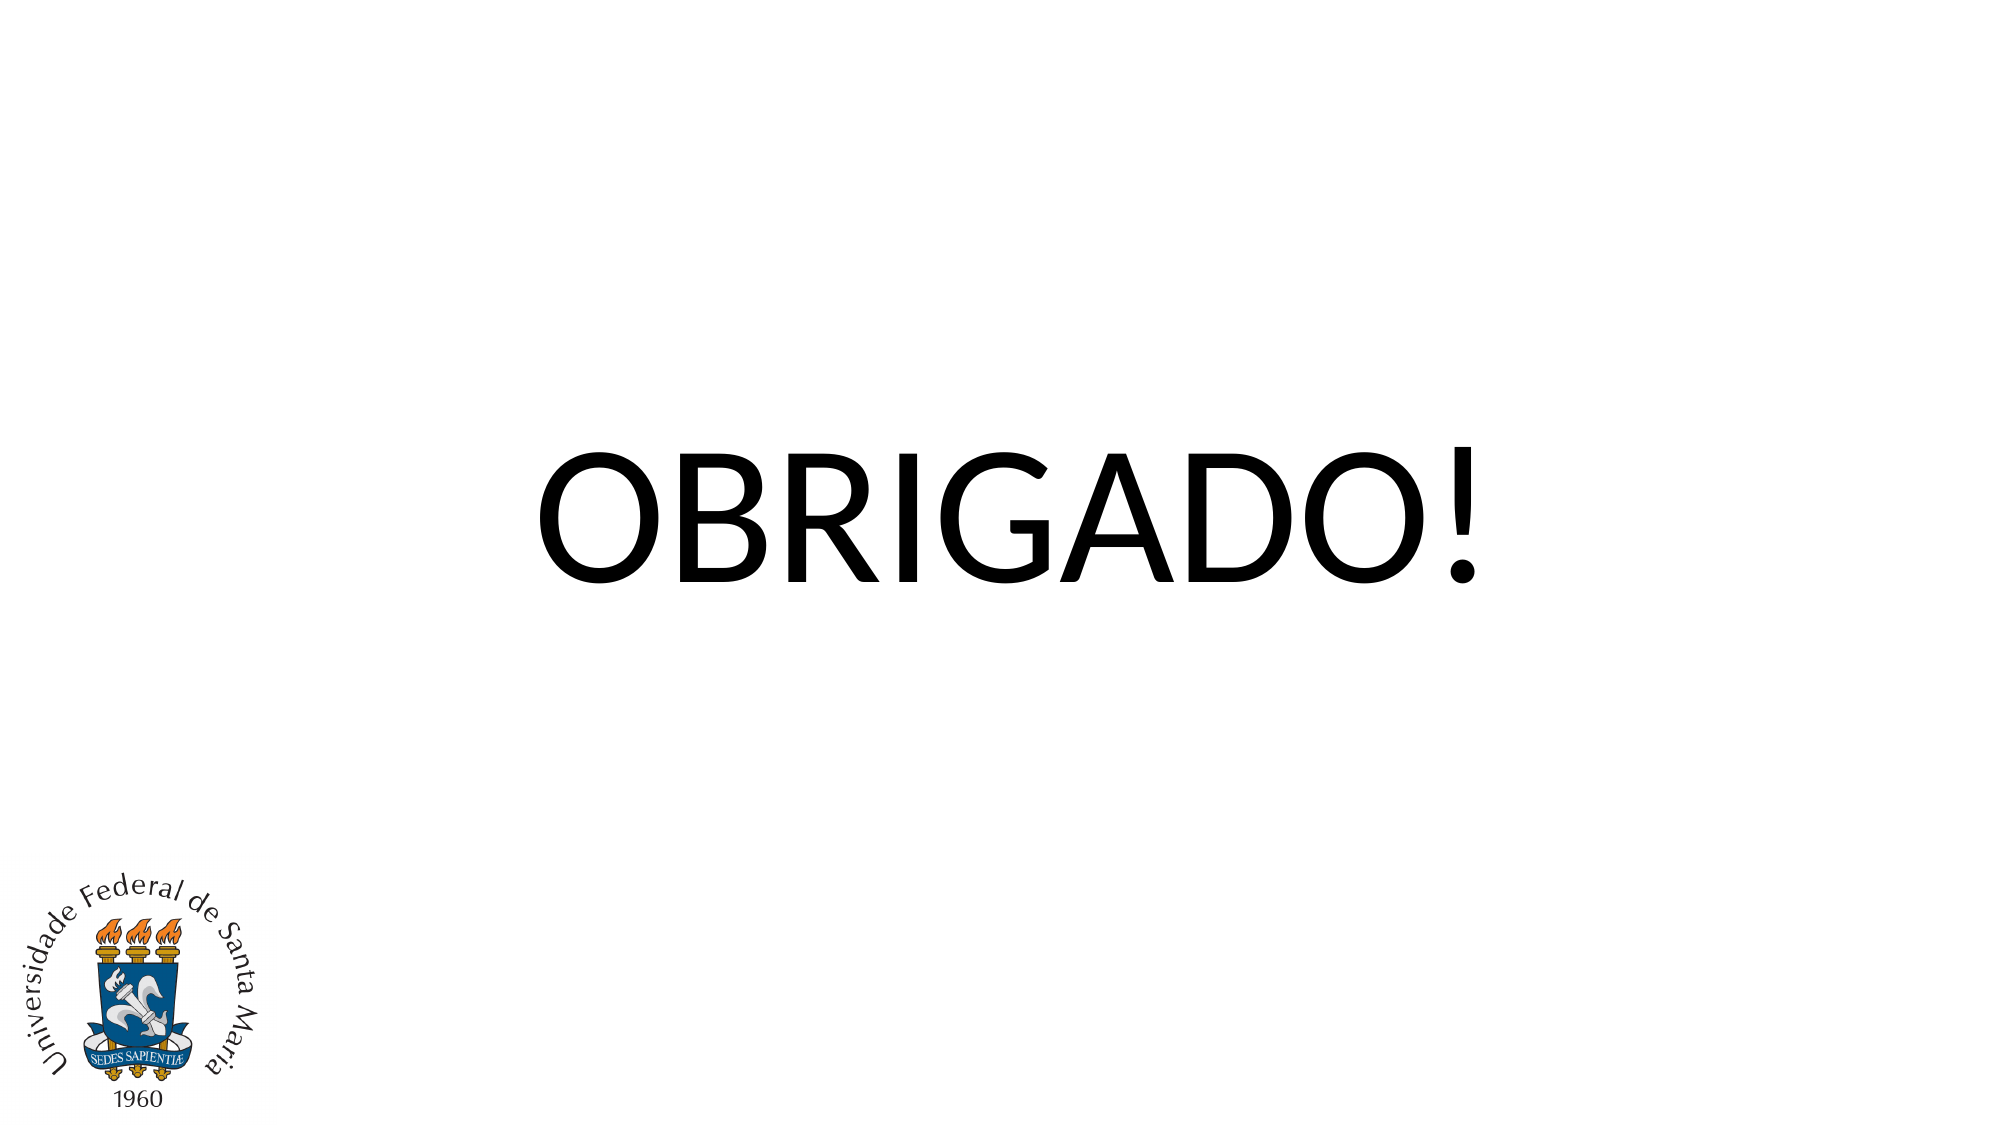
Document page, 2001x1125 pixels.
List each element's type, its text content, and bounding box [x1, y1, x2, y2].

text_box OBRIGADO! [518, 375, 1719, 633]
picture [0, 853, 277, 1125]
